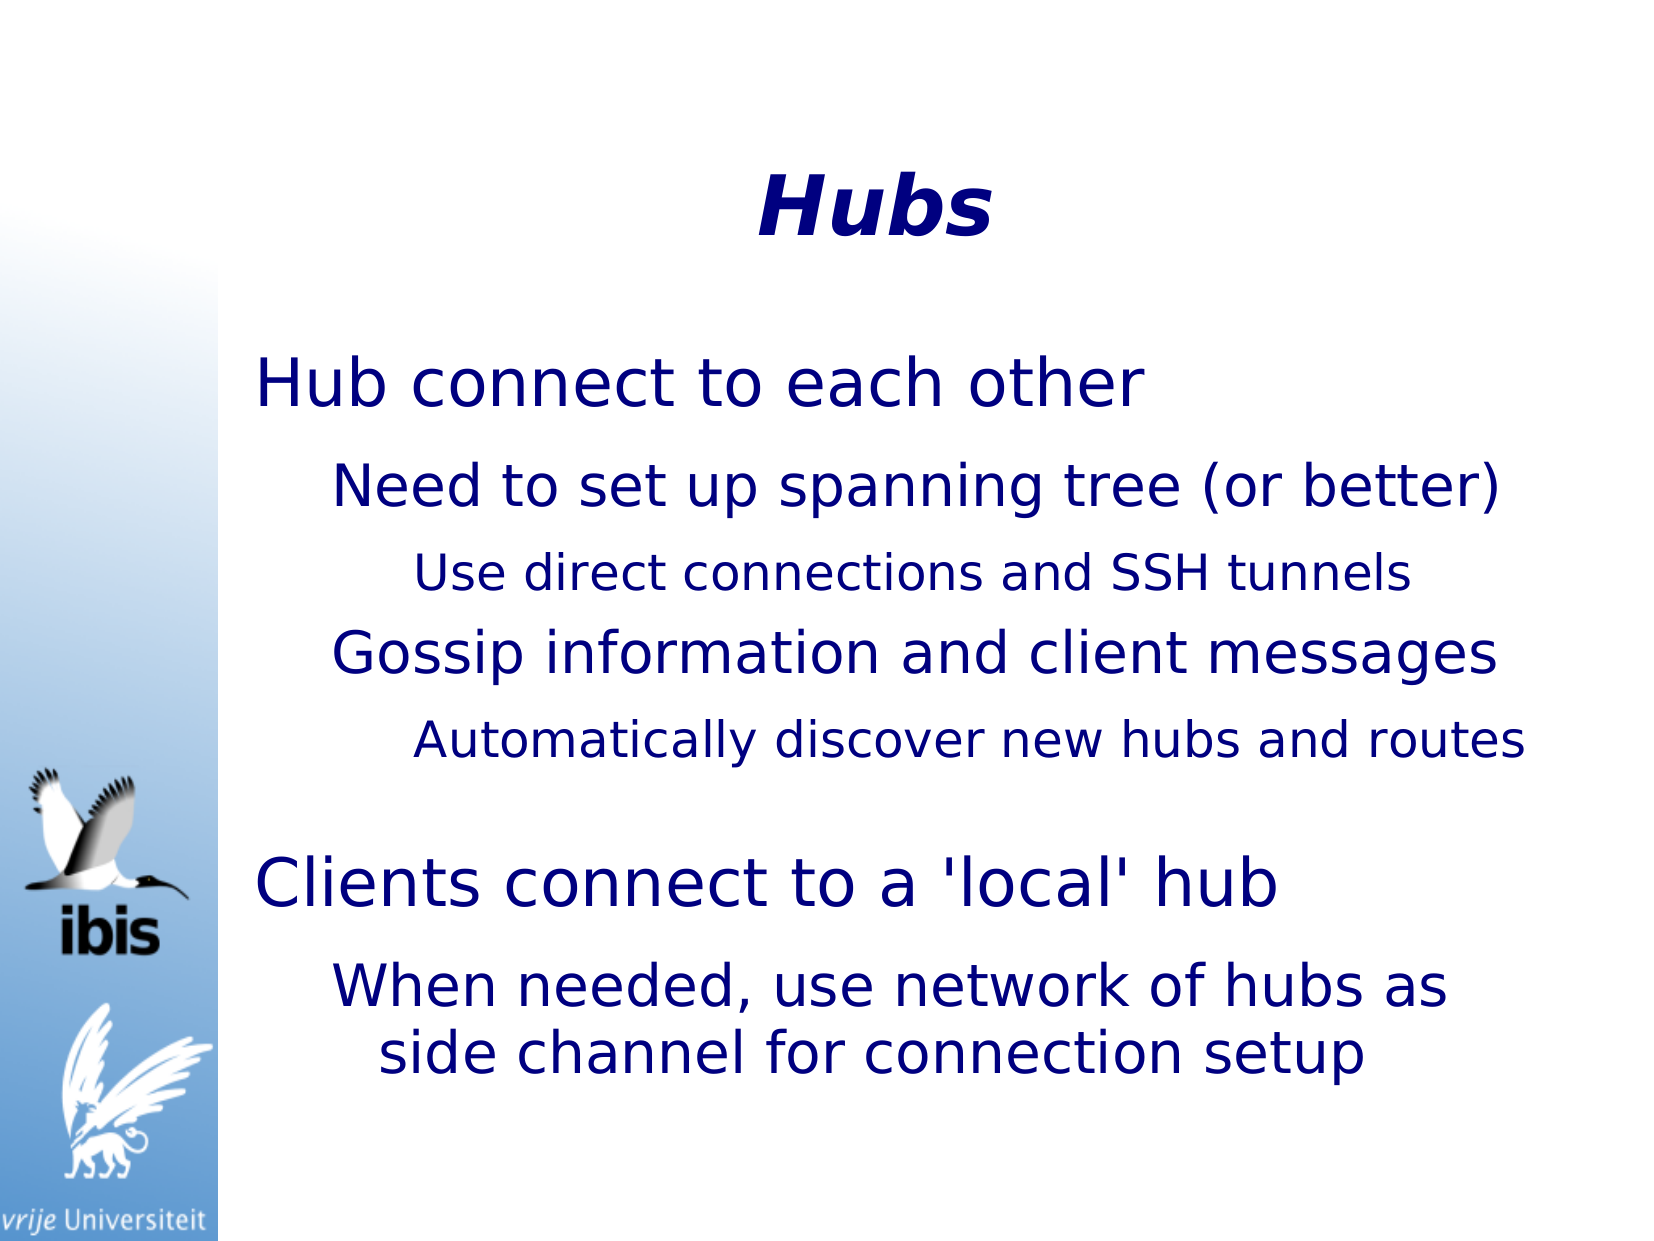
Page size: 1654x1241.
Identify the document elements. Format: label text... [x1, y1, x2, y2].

list Hub connect to each other Need to set up spanning tree (or better) Use direct connections and SSH tunnels Gossip information and client messages Automatically discover new hubs and routes Clients connect to a 'local' hub When needed, use network of hubs as side channel for connection setup [236, 344, 1583, 1196]
title Hubs [219, 102, 1534, 311]
picture [0, 0, 218, 1241]
